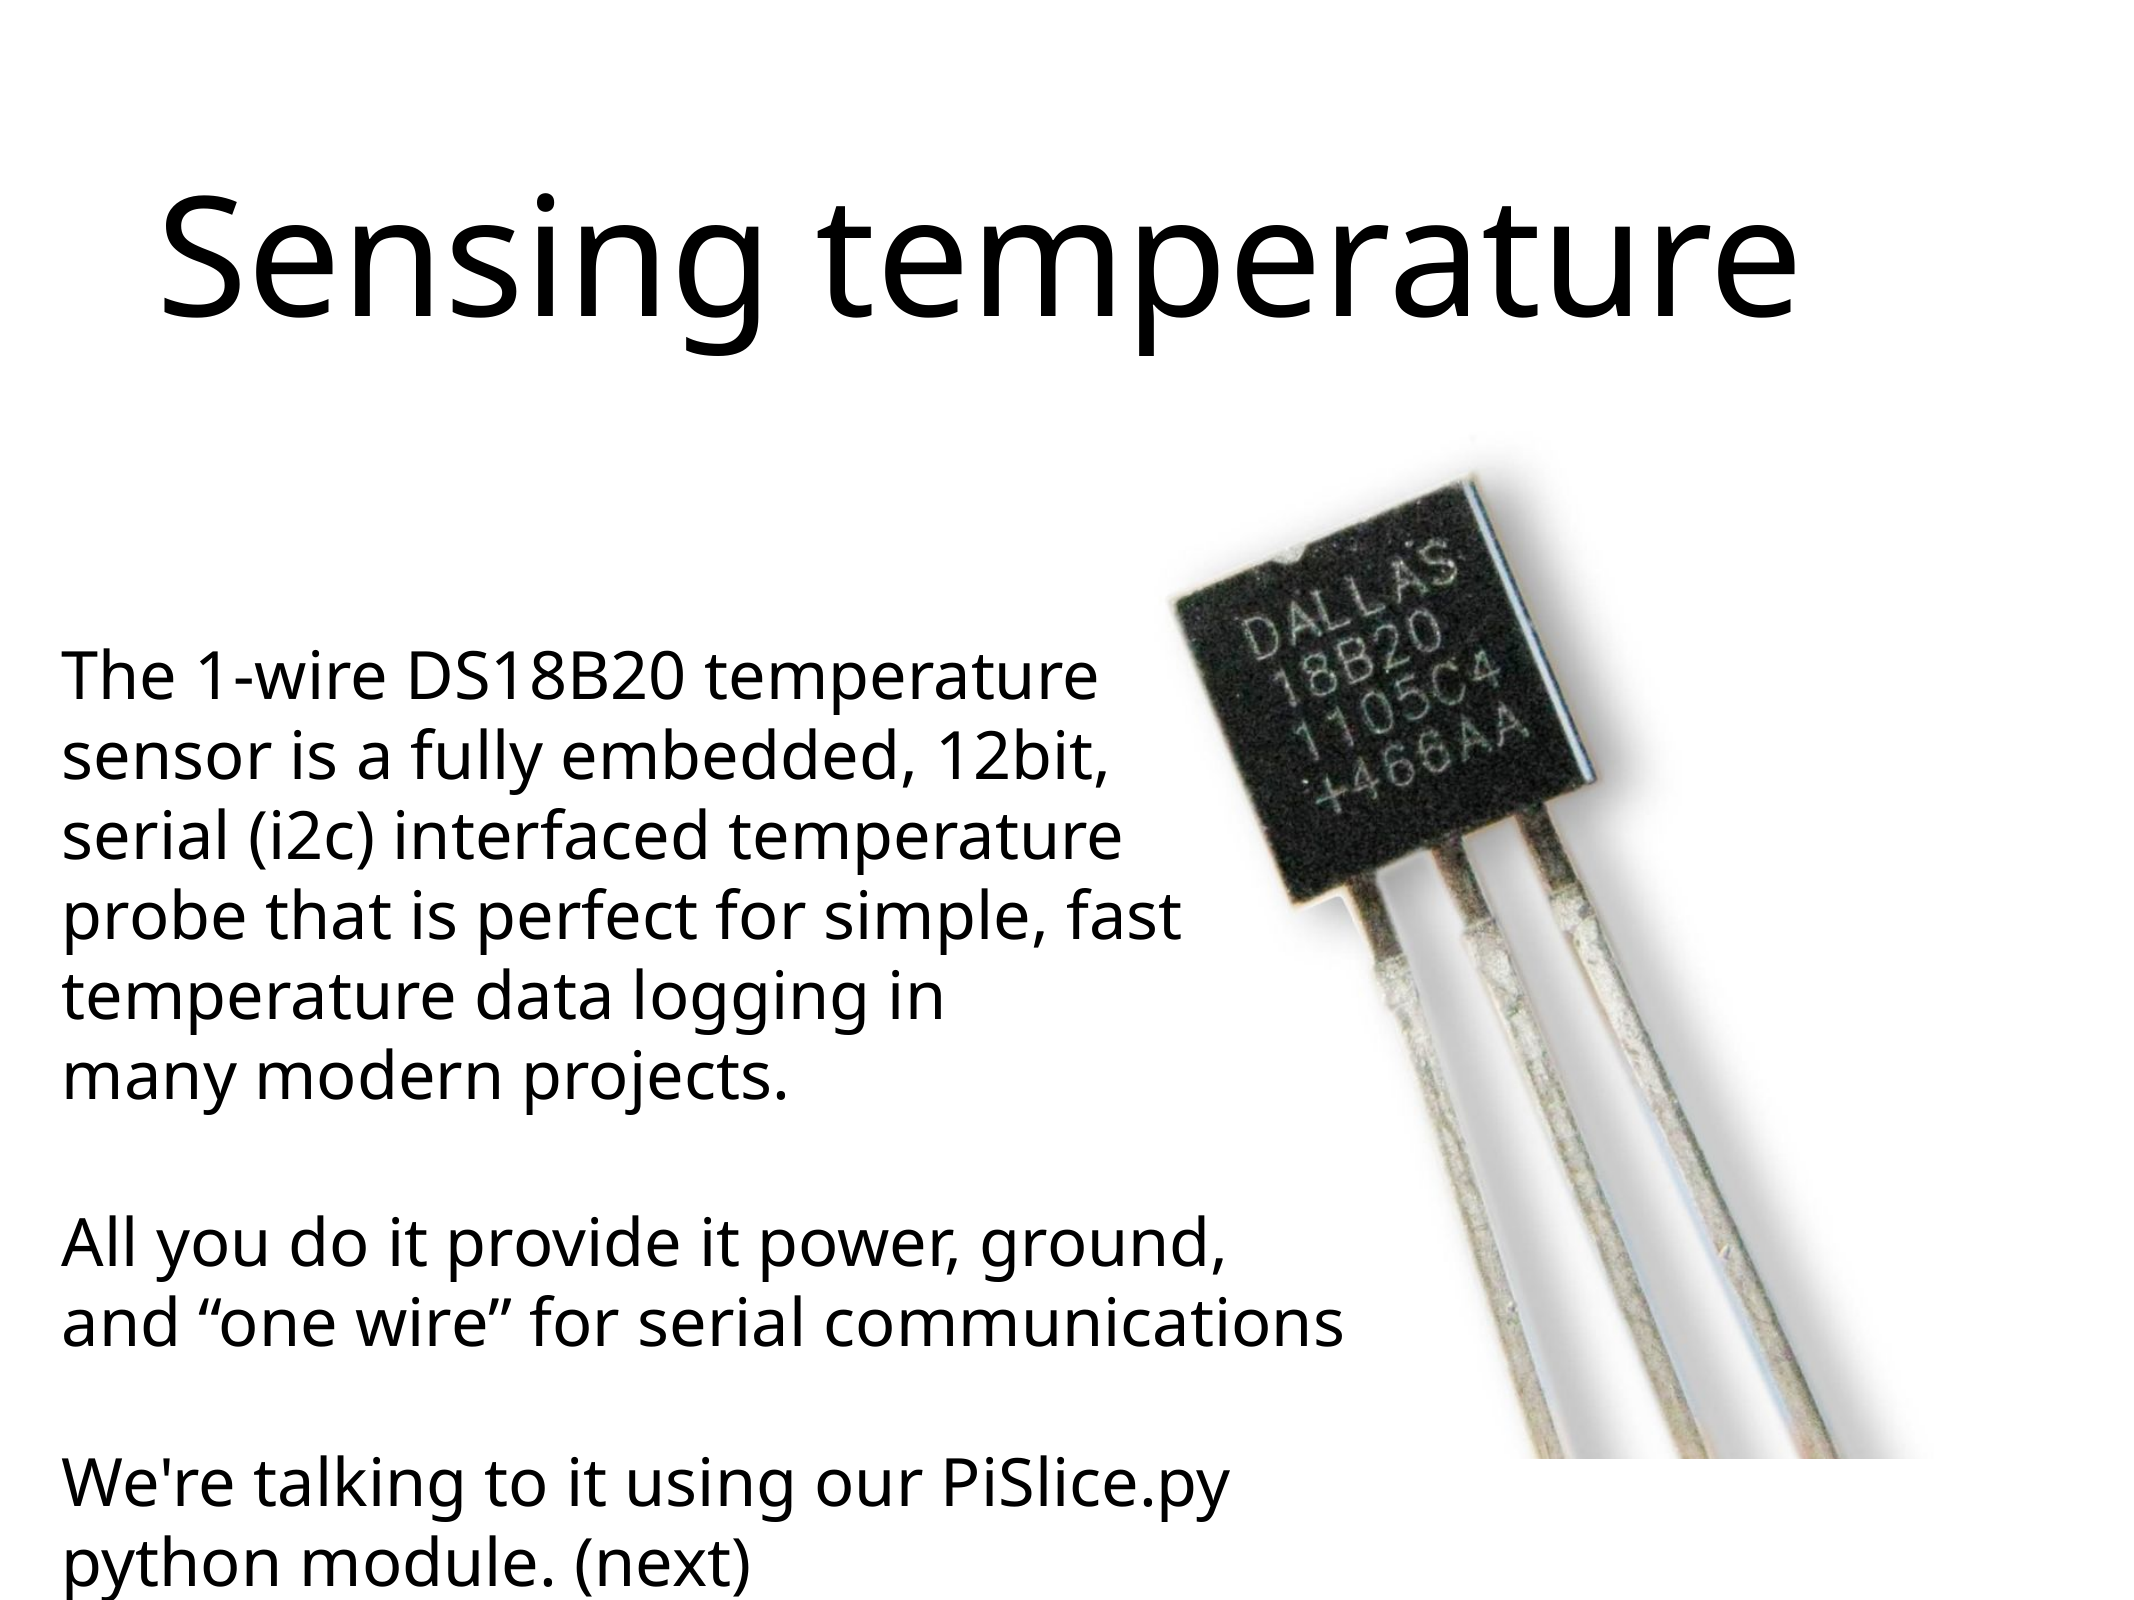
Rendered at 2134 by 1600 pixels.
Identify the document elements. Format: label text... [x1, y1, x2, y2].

picture [1102, 428, 1978, 1459]
title Sensing temperature [156, 72, 1978, 428]
list The 1-wire DS18B20 temperature sensor is a fully embedded, 12bit, serial (i2c) interfaced temperature probe that is perfect for simple, fast temperature data logging in many modern projects. All you do it provide it power, ground, and “one wire” for serial communications We're talking to it using our PiSlice.py python module. (next) [61, 680, 1883, 1600]
